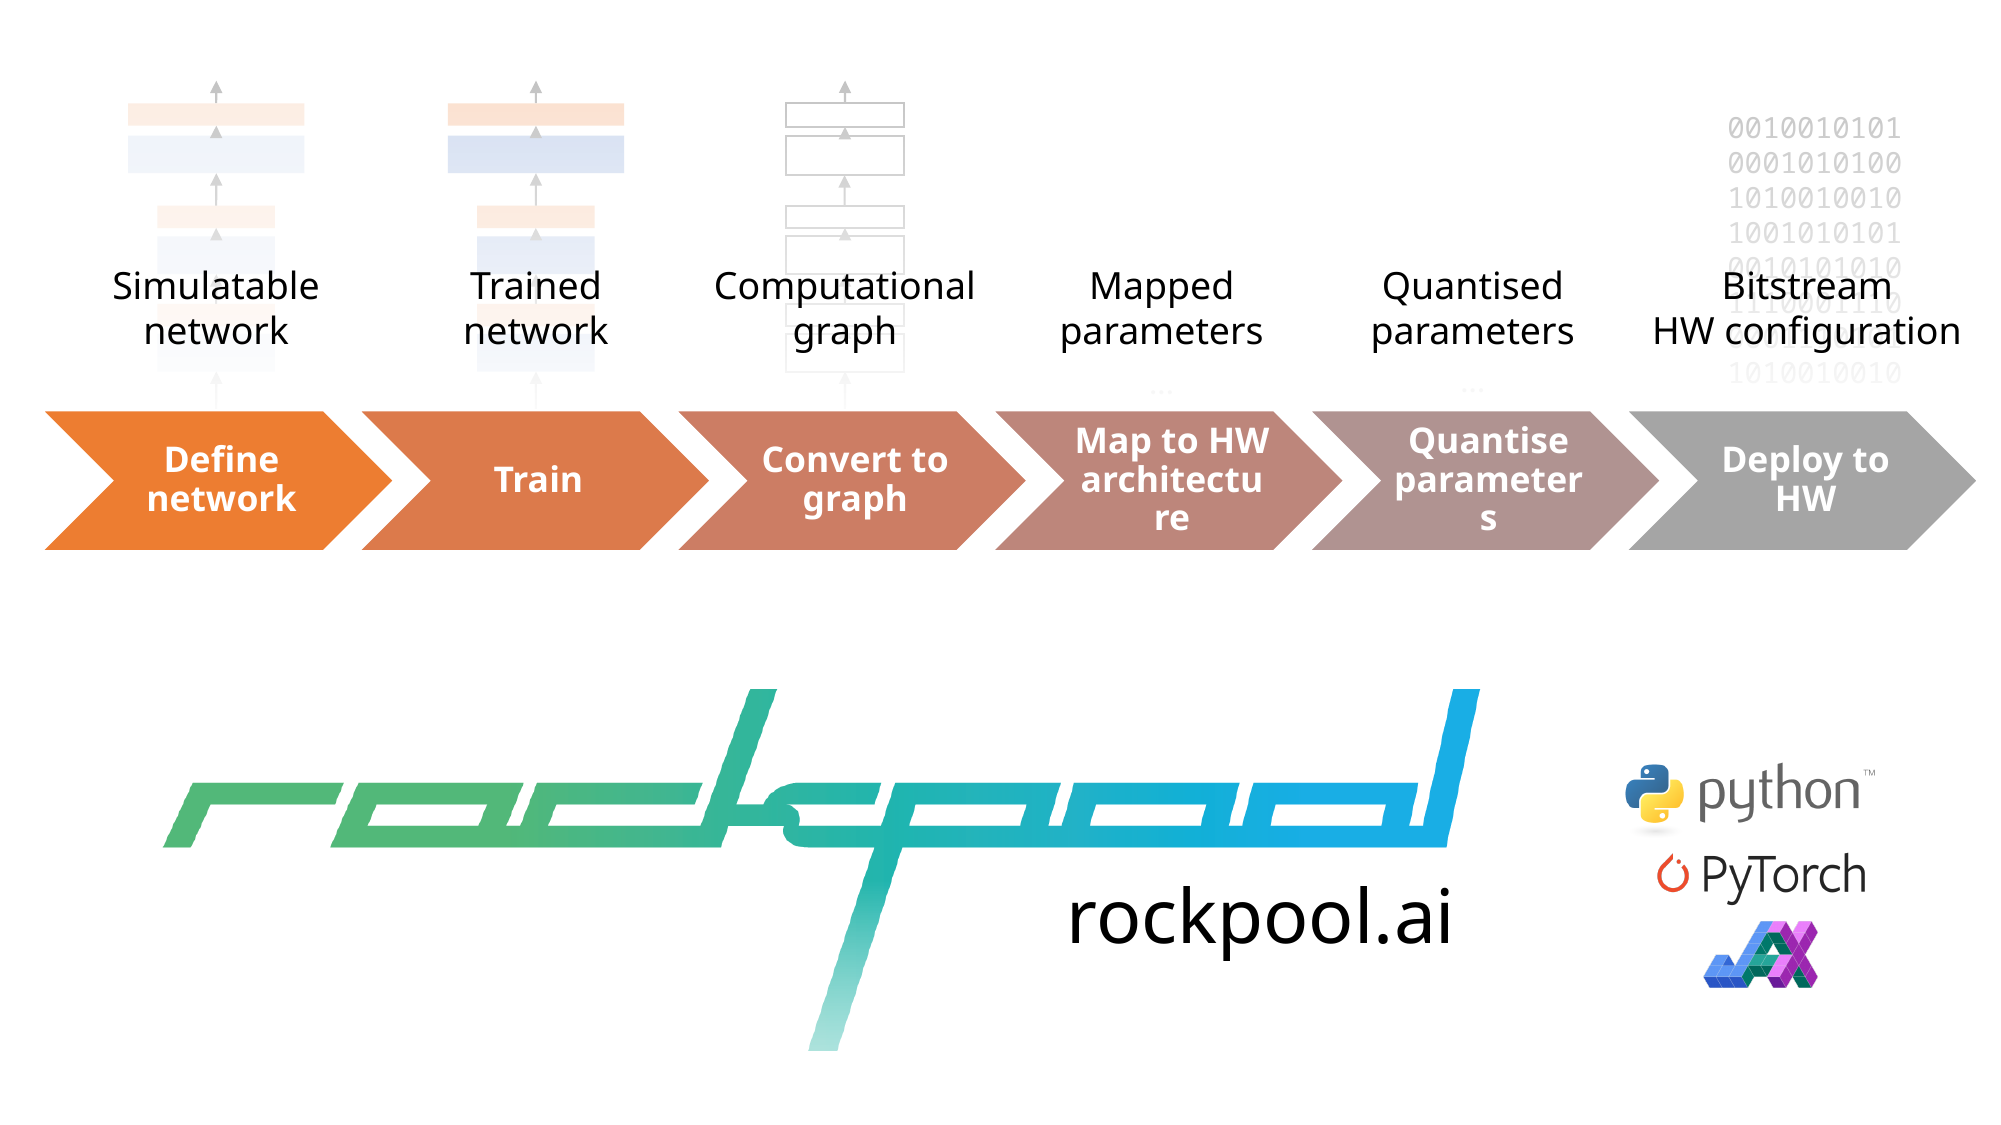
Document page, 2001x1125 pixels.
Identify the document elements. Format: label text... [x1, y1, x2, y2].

text_box Deploy to HW [1625, 410, 1978, 552]
picture [1703, 921, 1818, 988]
picture [67, 689, 1899, 1051]
text_box Train [358, 410, 711, 552]
text_box Mapped parameters [1044, 254, 1279, 360]
text_box Bitstream HW configuration [1637, 254, 1978, 360]
text_box Convert to graph [675, 410, 1028, 552]
text_box Simulatable network [97, 254, 335, 360]
text_box Quantise parameters [1309, 410, 1662, 552]
text_box [0, 61, 2000, 436]
text_box rockpool.ai [1051, 861, 1470, 967]
text_box Quantised parameters [1355, 254, 1590, 360]
text_box Computational graph [699, 254, 992, 360]
text_box Trained network [448, 254, 624, 360]
text_box Map to HW architecture [992, 410, 1345, 552]
text_box Define network [41, 410, 394, 552]
